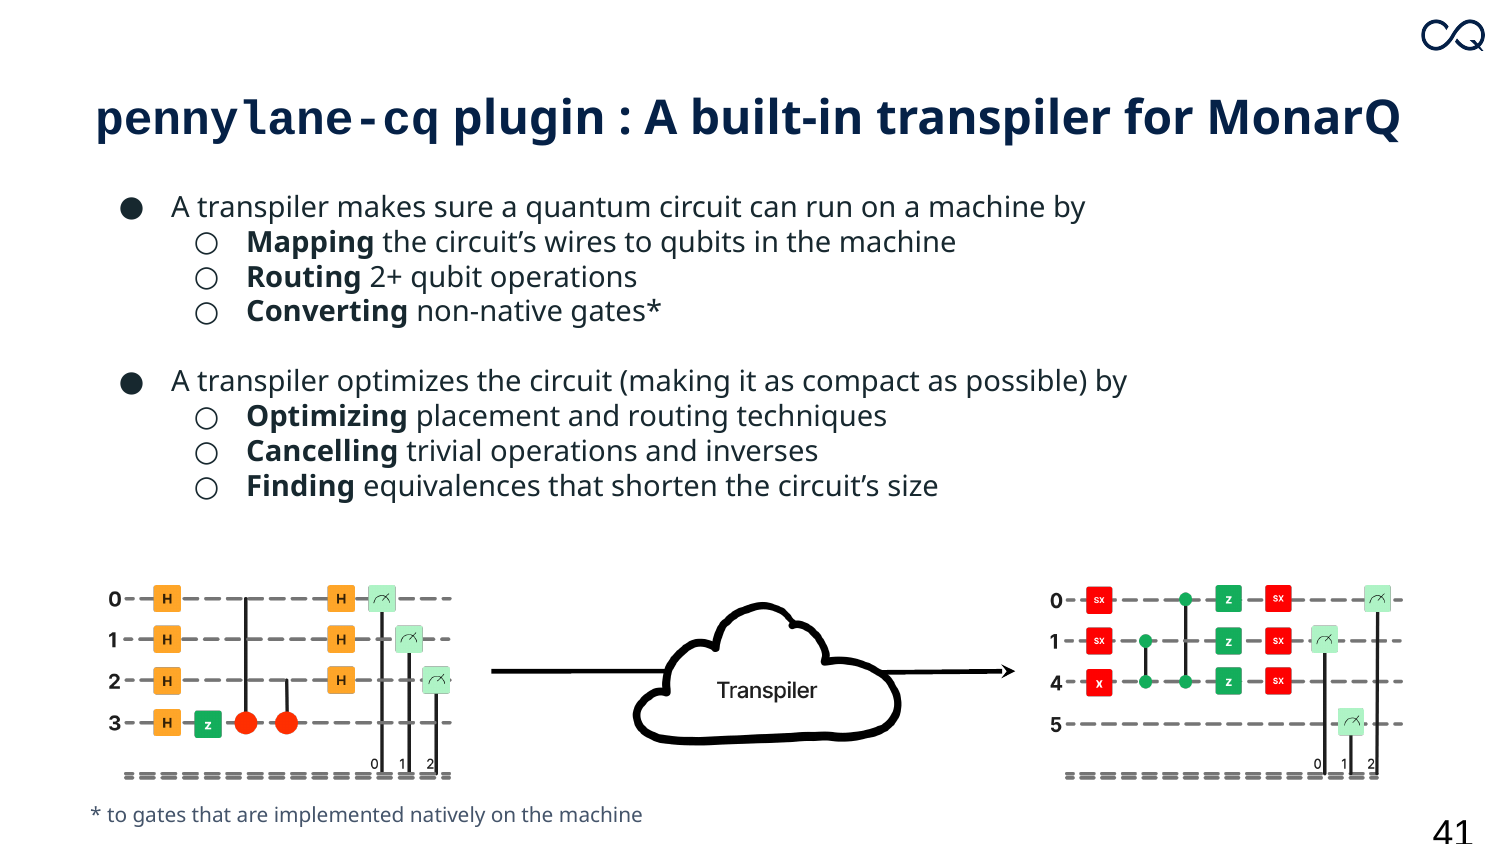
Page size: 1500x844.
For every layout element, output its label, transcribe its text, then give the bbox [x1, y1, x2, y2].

picture [1421, 19, 1485, 51]
picture [0, 421, 1500, 844]
text_box * to gates that are implemented natively on the machine [0, 786, 1410, 843]
title pennylane-cq plugin : A built-in transpiler for MonarQ [79, 71, 1421, 173]
list A transpiler makes sure a quantum circuit can run on a machine by Mapping the circuit’s wires to qubits in the machine Routing 2+ qubit operations Converting non-native gates* A transpiler optimizes the circuit (making it as compact as possible) by Optimizing placement and routing techniques Cancelling trivial operations and inverses Finding equivalences that shorten the circuit’s size [81, 172, 1423, 476]
